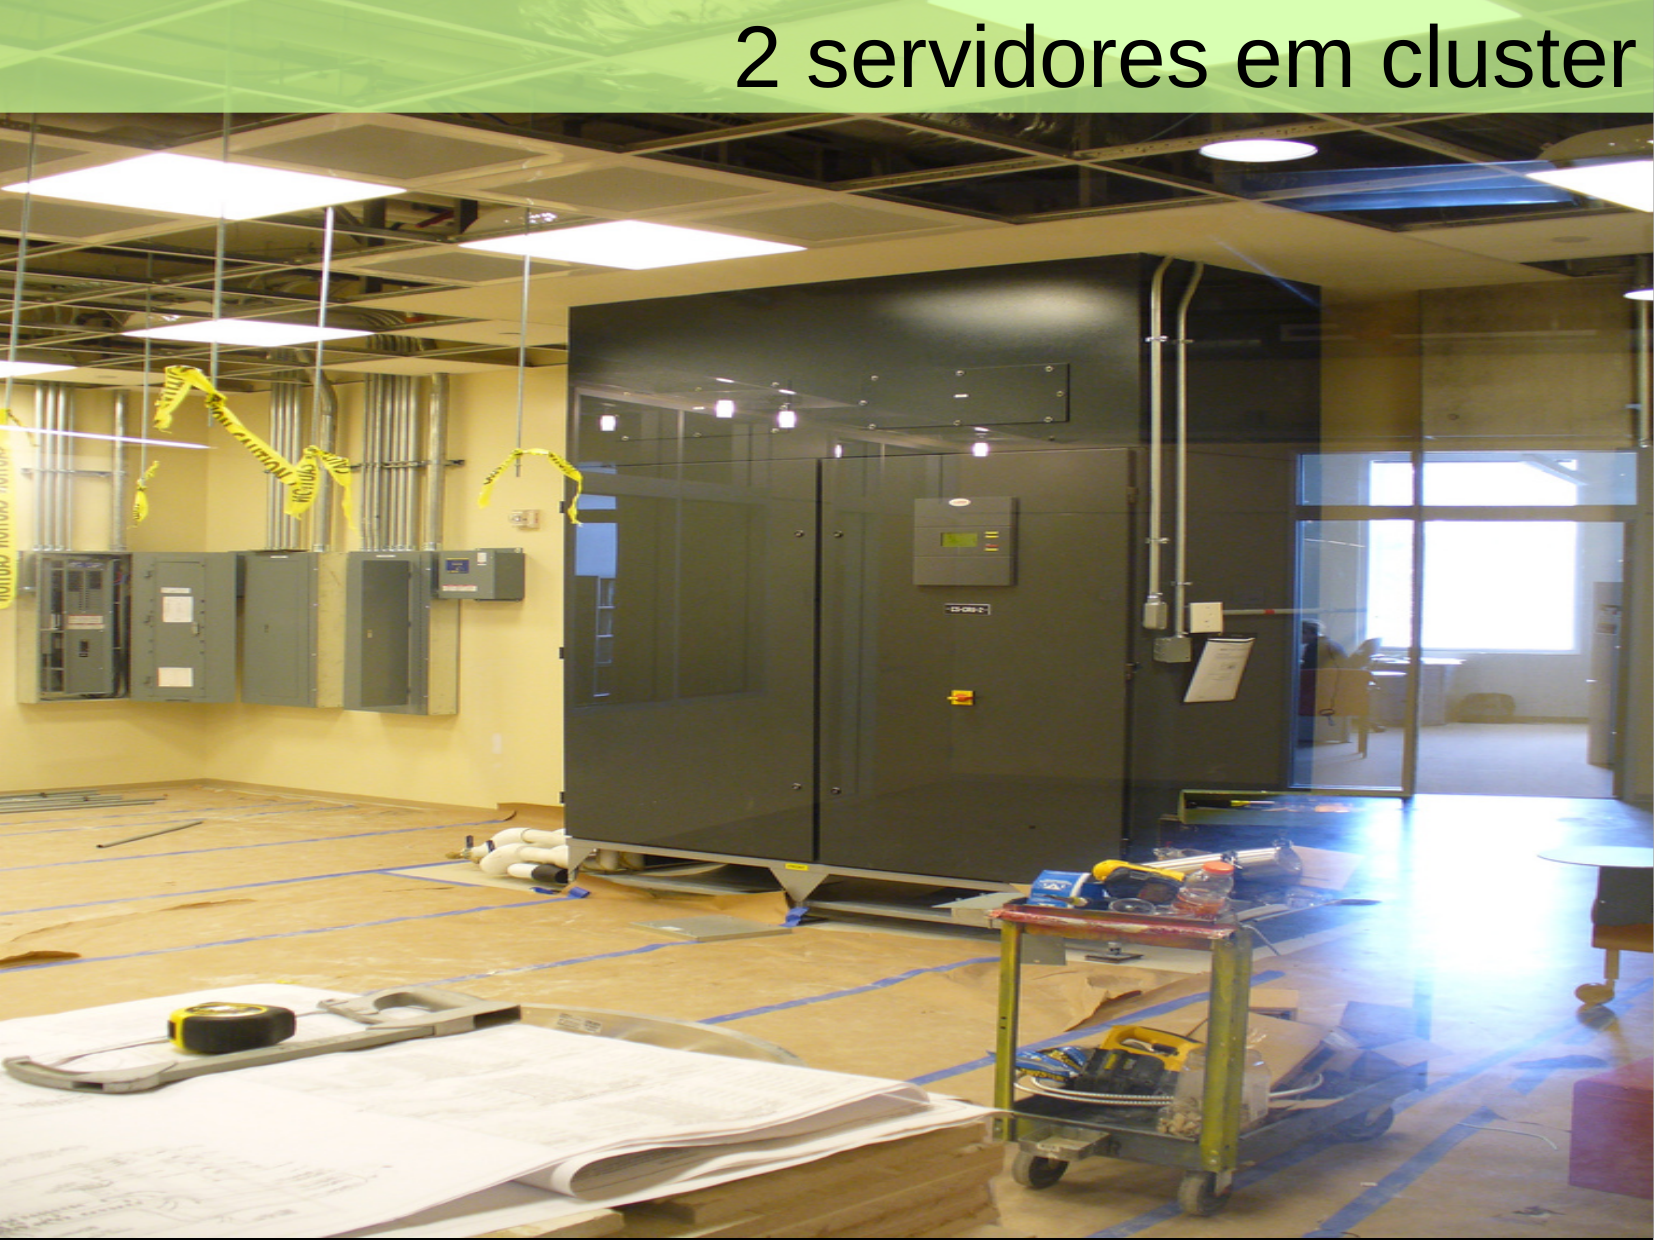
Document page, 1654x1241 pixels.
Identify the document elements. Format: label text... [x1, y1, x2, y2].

picture [0, 113, 1654, 1238]
text_box 2 servidores em cluster [0, 0, 1654, 113]
